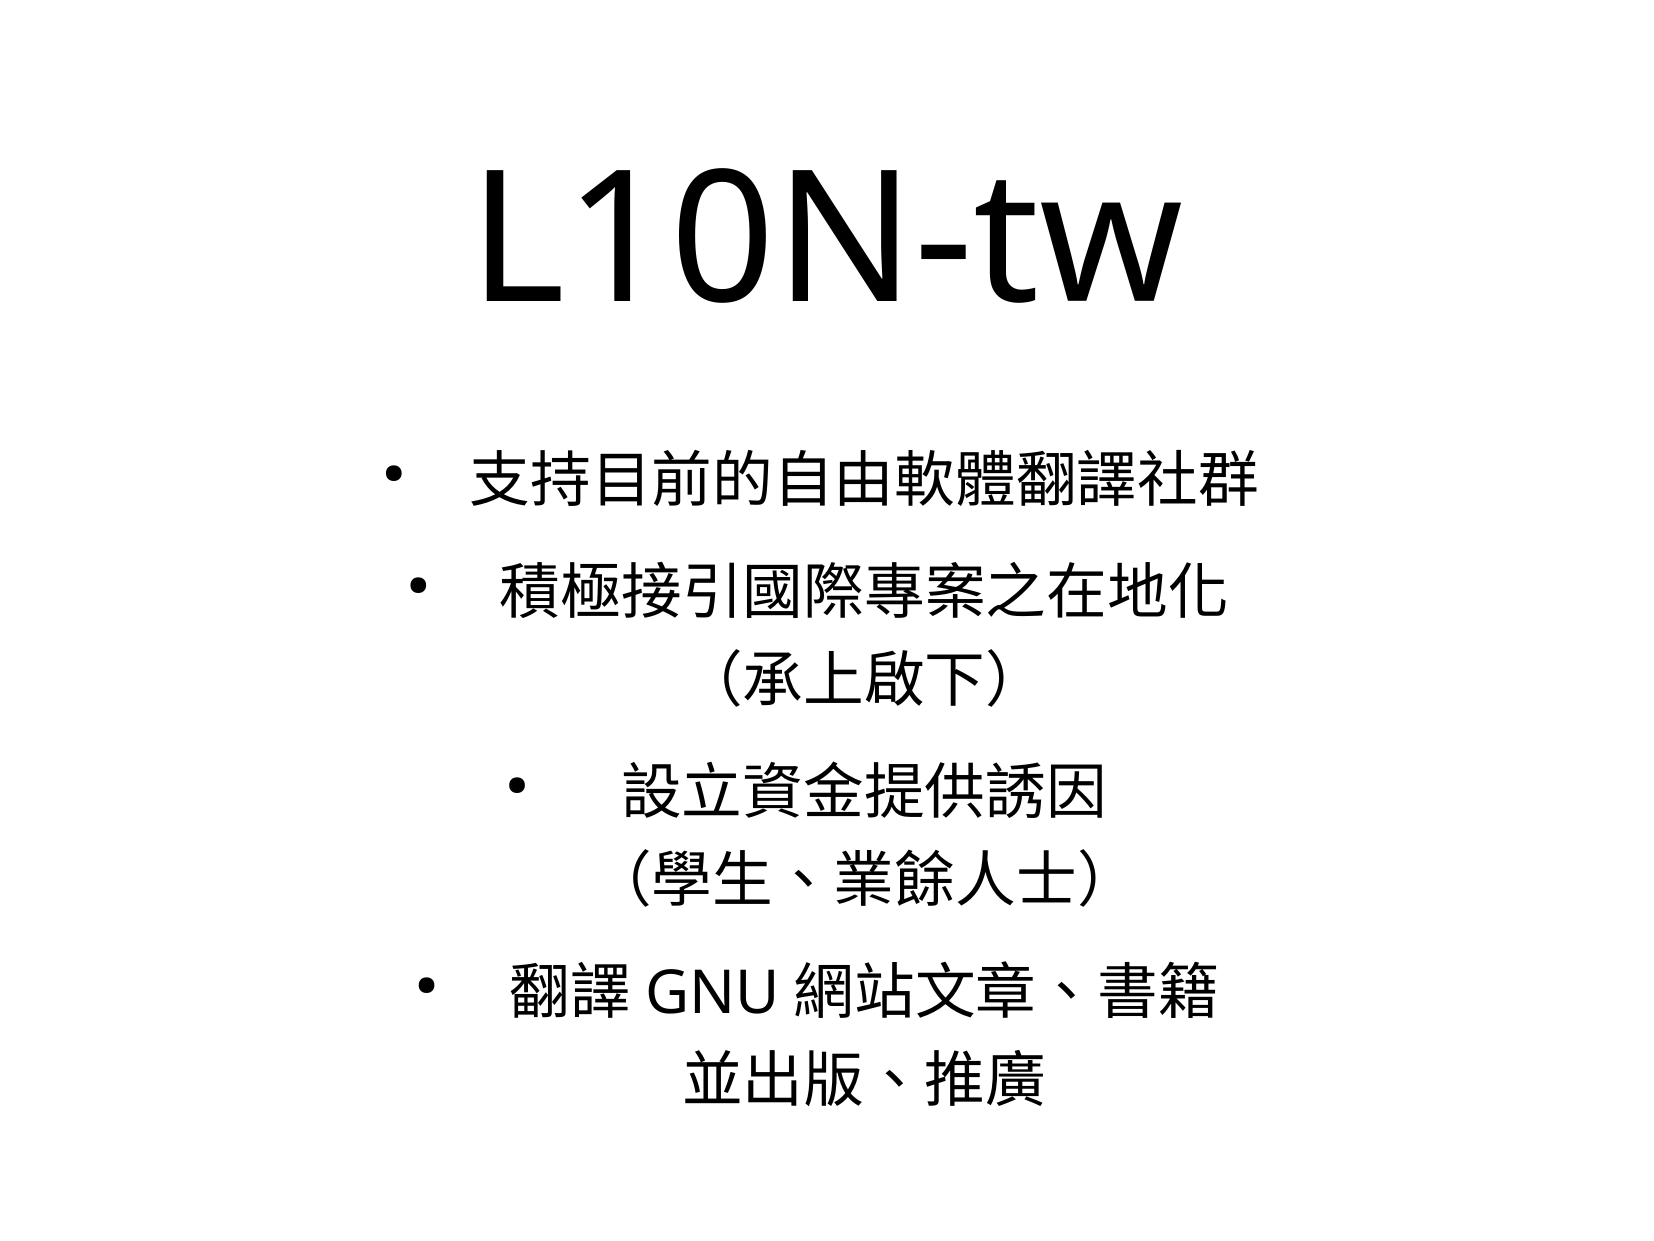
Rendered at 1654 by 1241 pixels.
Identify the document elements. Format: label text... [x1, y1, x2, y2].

list 支持目前的自由軟體翻譯社群 積極接引國際專案之在地化 （承上啟下） 設立資金提供誘因 （學生、業餘人士） 翻譯GNU網站文章、書籍 並出版、推廣 [242, 431, 1430, 1123]
title L10N-tw [82, 82, 1571, 378]
